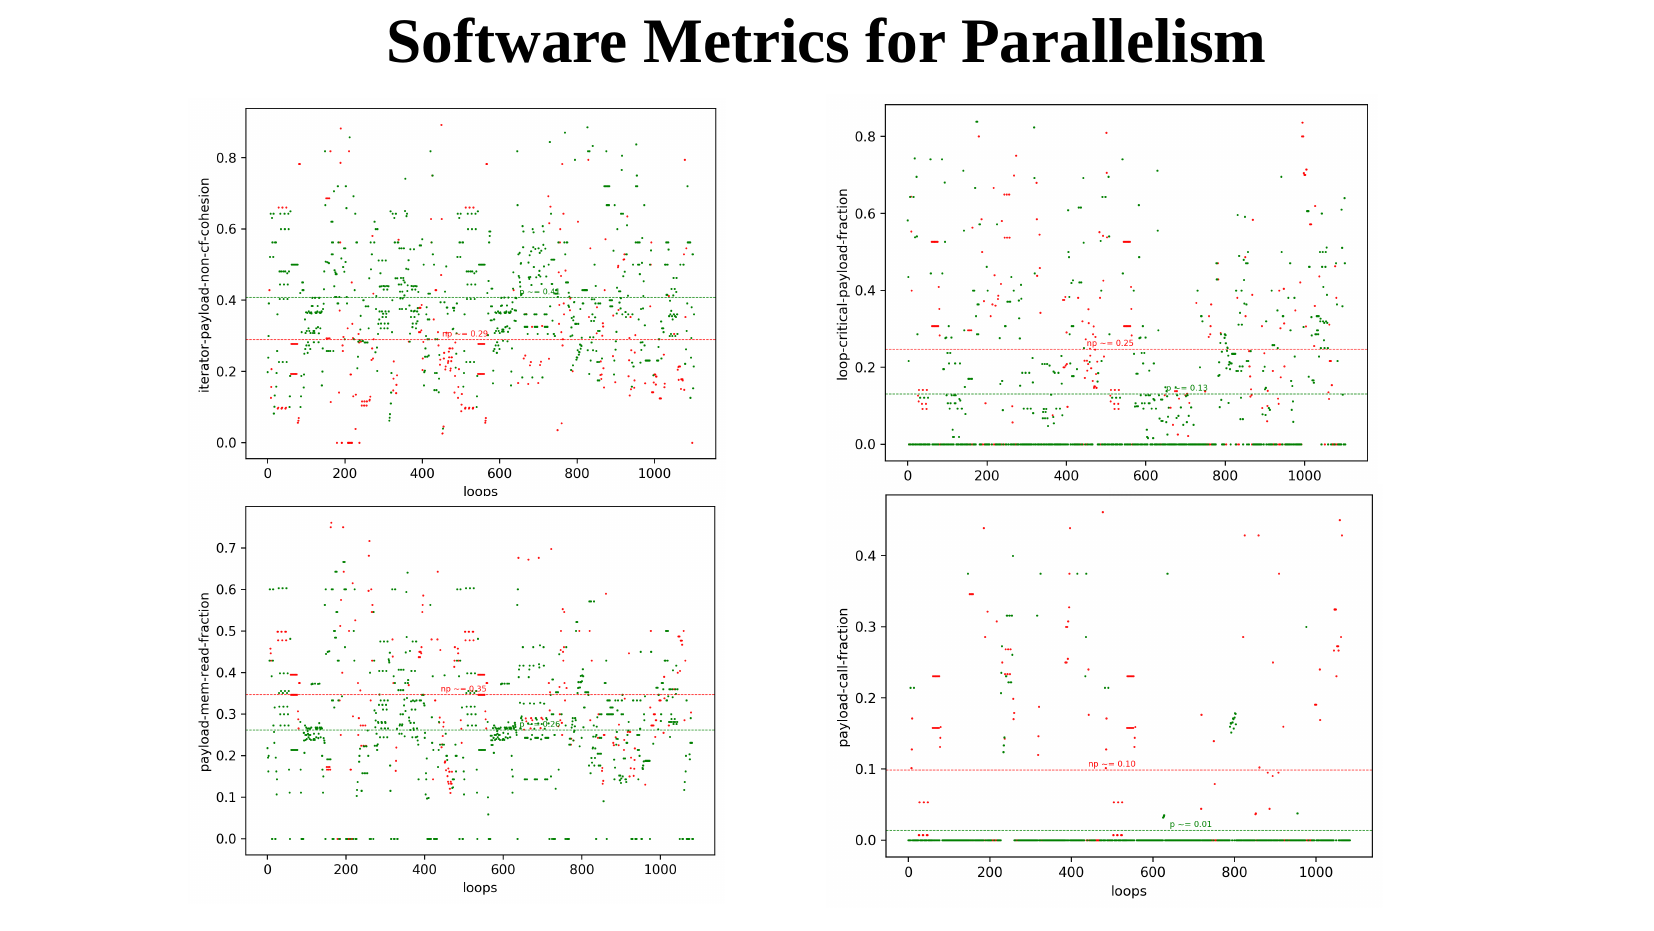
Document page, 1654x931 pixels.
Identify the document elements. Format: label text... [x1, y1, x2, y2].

picture [188, 98, 726, 905]
title Software Metrics for Parallelism [0, 0, 1654, 84]
picture [826, 94, 1383, 908]
